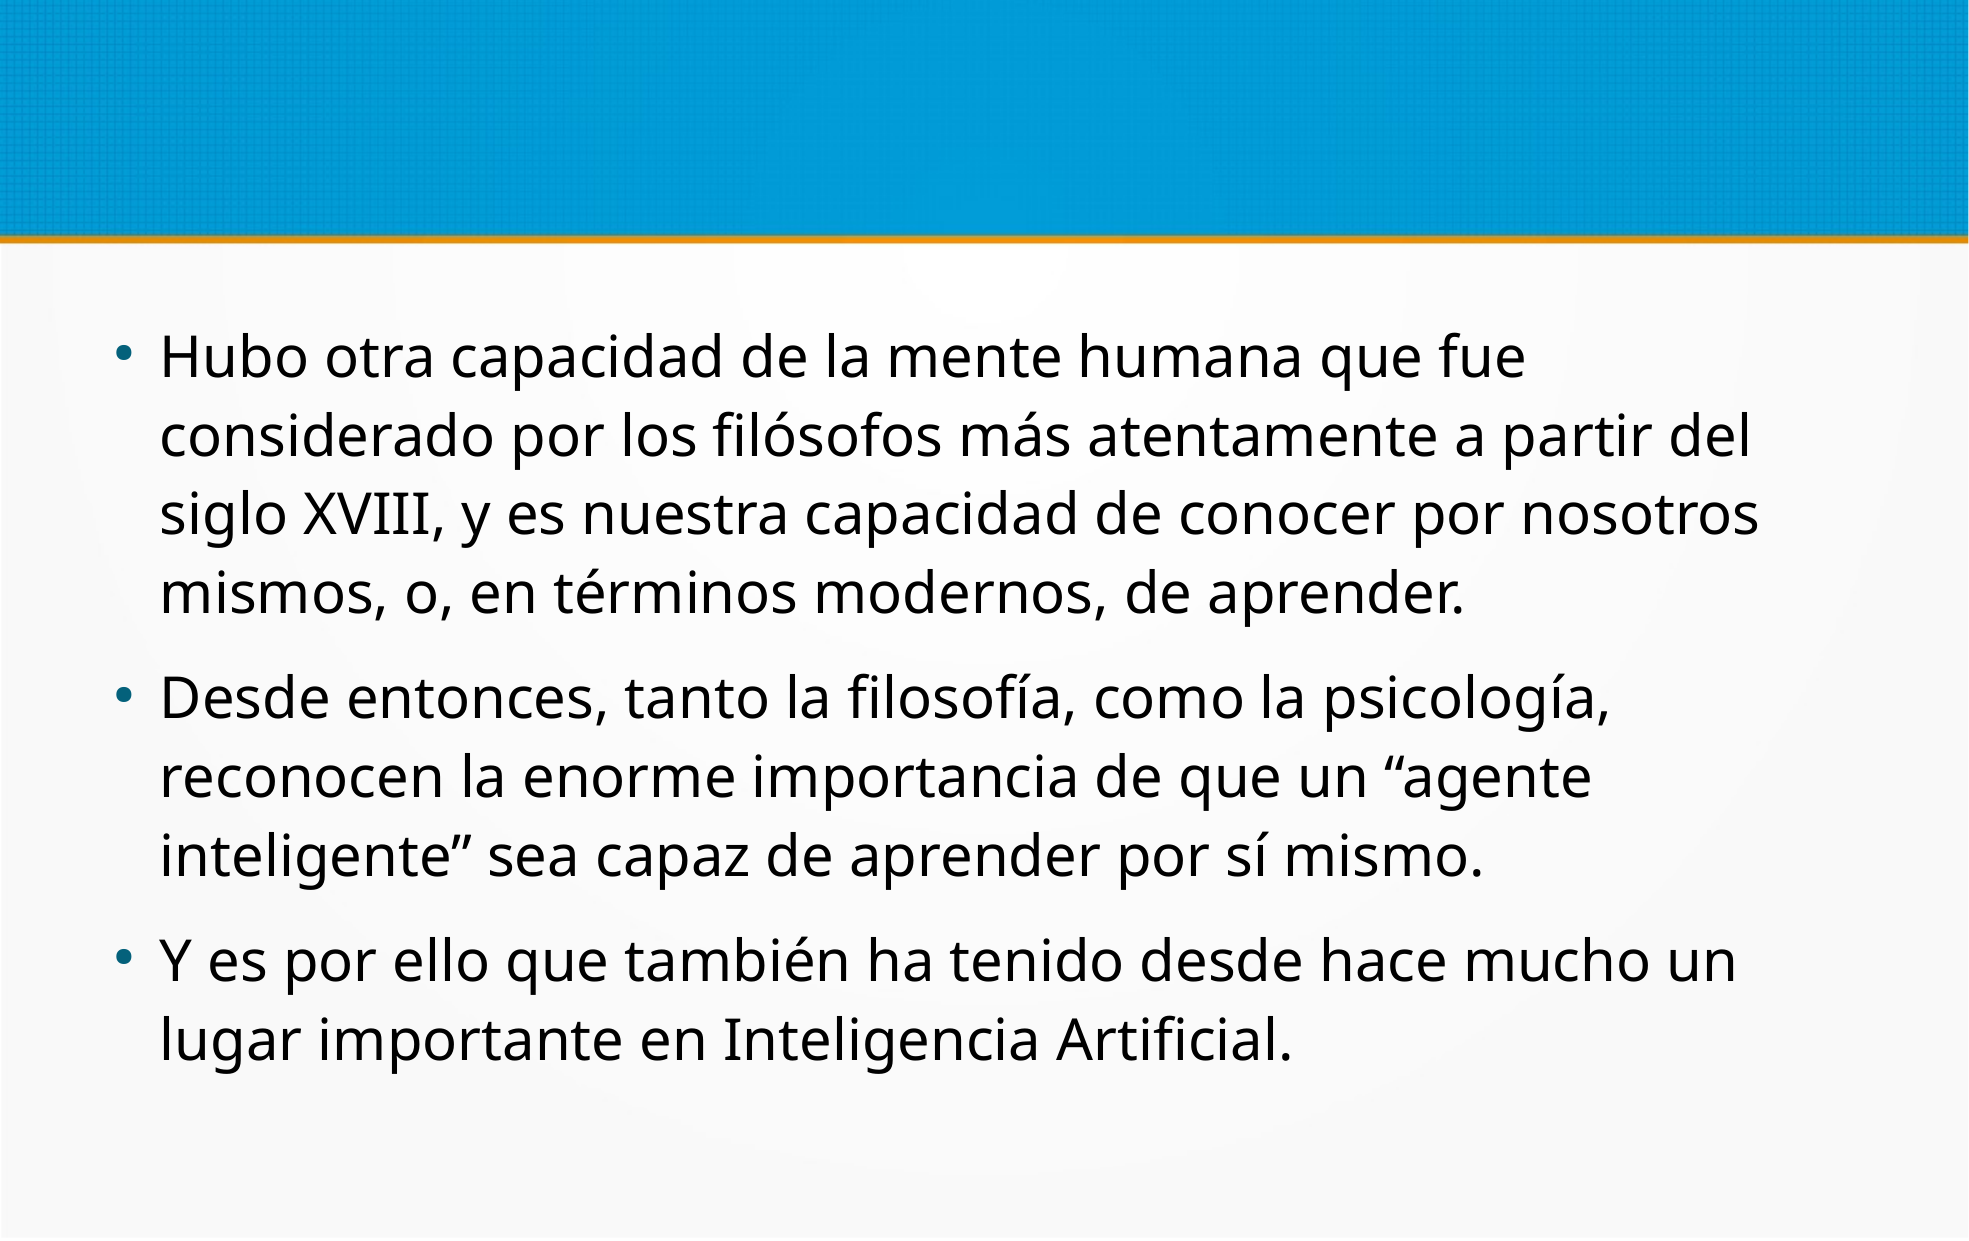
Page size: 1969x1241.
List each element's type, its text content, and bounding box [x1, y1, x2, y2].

list Hubo otra capacidad de la mente humana que fue considerado por los filósofos más atentamente a partir del siglo XVIII, y es nuestra capacidad de conocer por nosotros mismos, o, en términos modernos, de aprender. Desde entonces, tanto la filosofía, como la psicología, reconocen la enorme importancia de que un “agente inteligente” sea capaz de aprender por sí mismo. Y es por ello que también ha tenido desde hace mucho un lugar importante en Inteligencia Artificial. [98, 315, 1861, 1081]
picture [0, 233, 1969, 1241]
